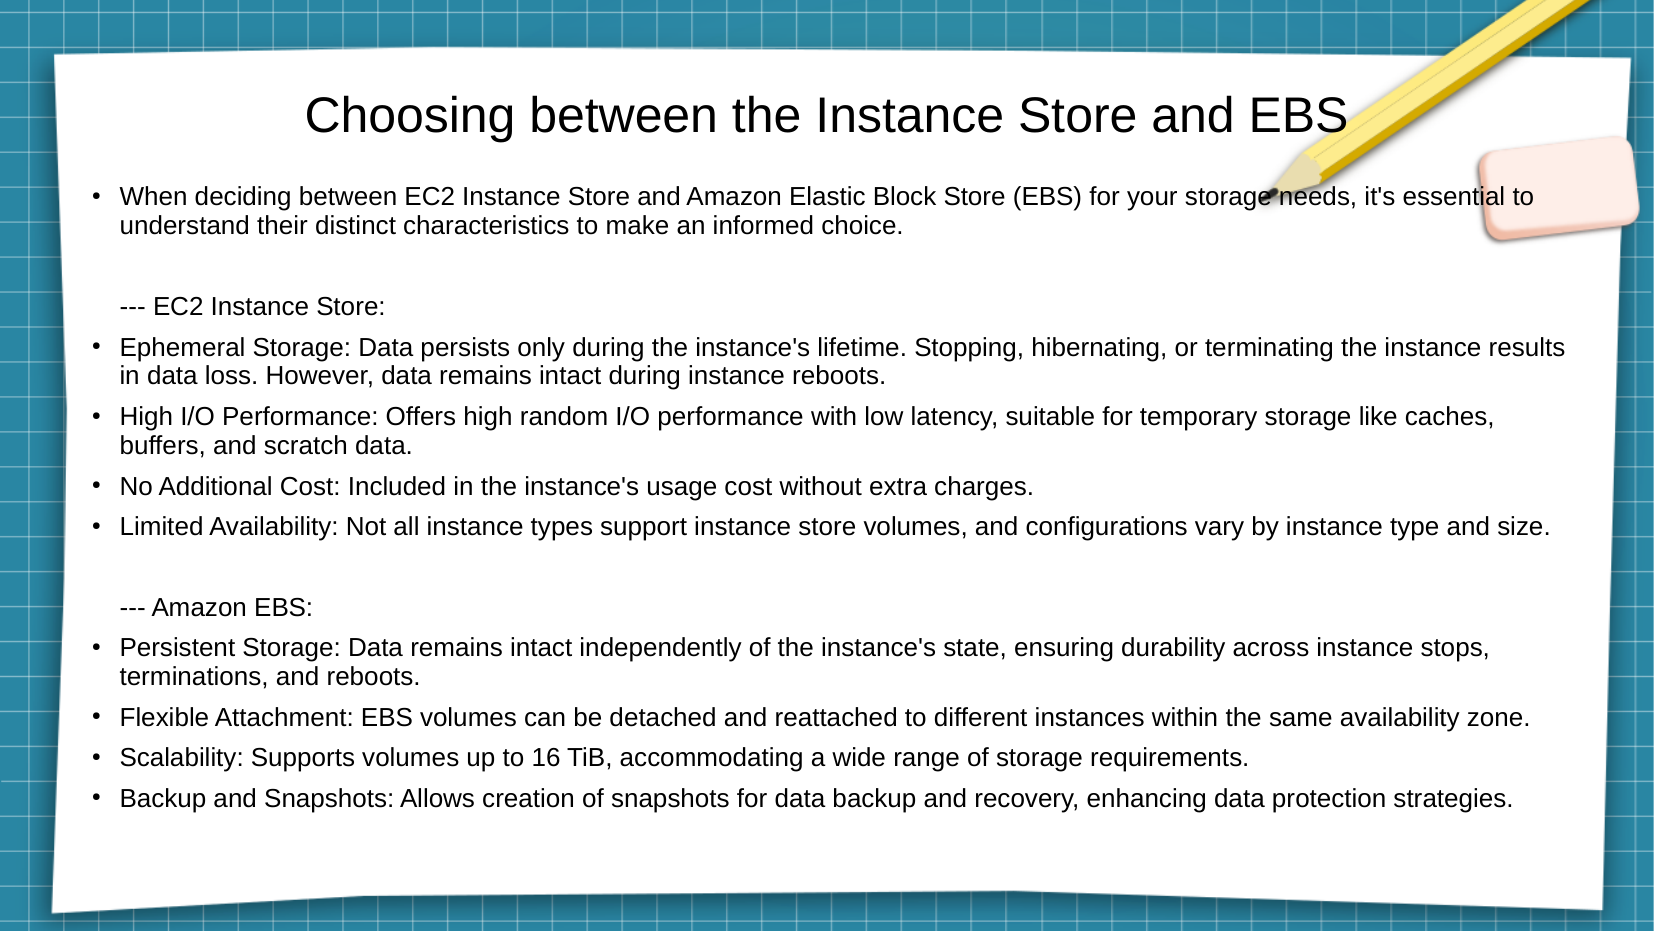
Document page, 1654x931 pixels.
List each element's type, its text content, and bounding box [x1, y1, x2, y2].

title Choosing between the Instance Store and EBS [82, 37, 1571, 182]
list When deciding between EC2 Instance Store and Amazon Elastic Block Store (EBS) for your storage needs, it's essential to understand their distinct characteristics to make an informed choice. --- EC2 Instance Store: Ephemeral Storage: Data persists only during the instance's lifetime. Stopping, hibernating, or terminating the instance results in data loss. However, data remains intact during instance reboots. High I/O Performance: Offers high random I/O performance with low latency, suitable for temporary storage like caches, buffers, and scratch data. No Additional Cost: Included in the instance's usage cost without extra charges. Limited Availability: Not all instance types support instance store volumes, and configurations vary by instance type and size. --- Amazon EBS: Persistent Storage: Data remains intact independently of the instance's state, ensuring durability across instance stops, terminations, and reboots. Flexible Attachment: EBS volumes can be detached and reattached to different instances within the same availability zone. Scalability: Supports volumes up to 16 TiB, accommodating a wide range of storage requirements. Backup and Snapshots: Allows creation of snapshots for data backup and recovery, enhancing data protection strategies. [82, 182, 1571, 889]
picture [0, 0, 1654, 931]
